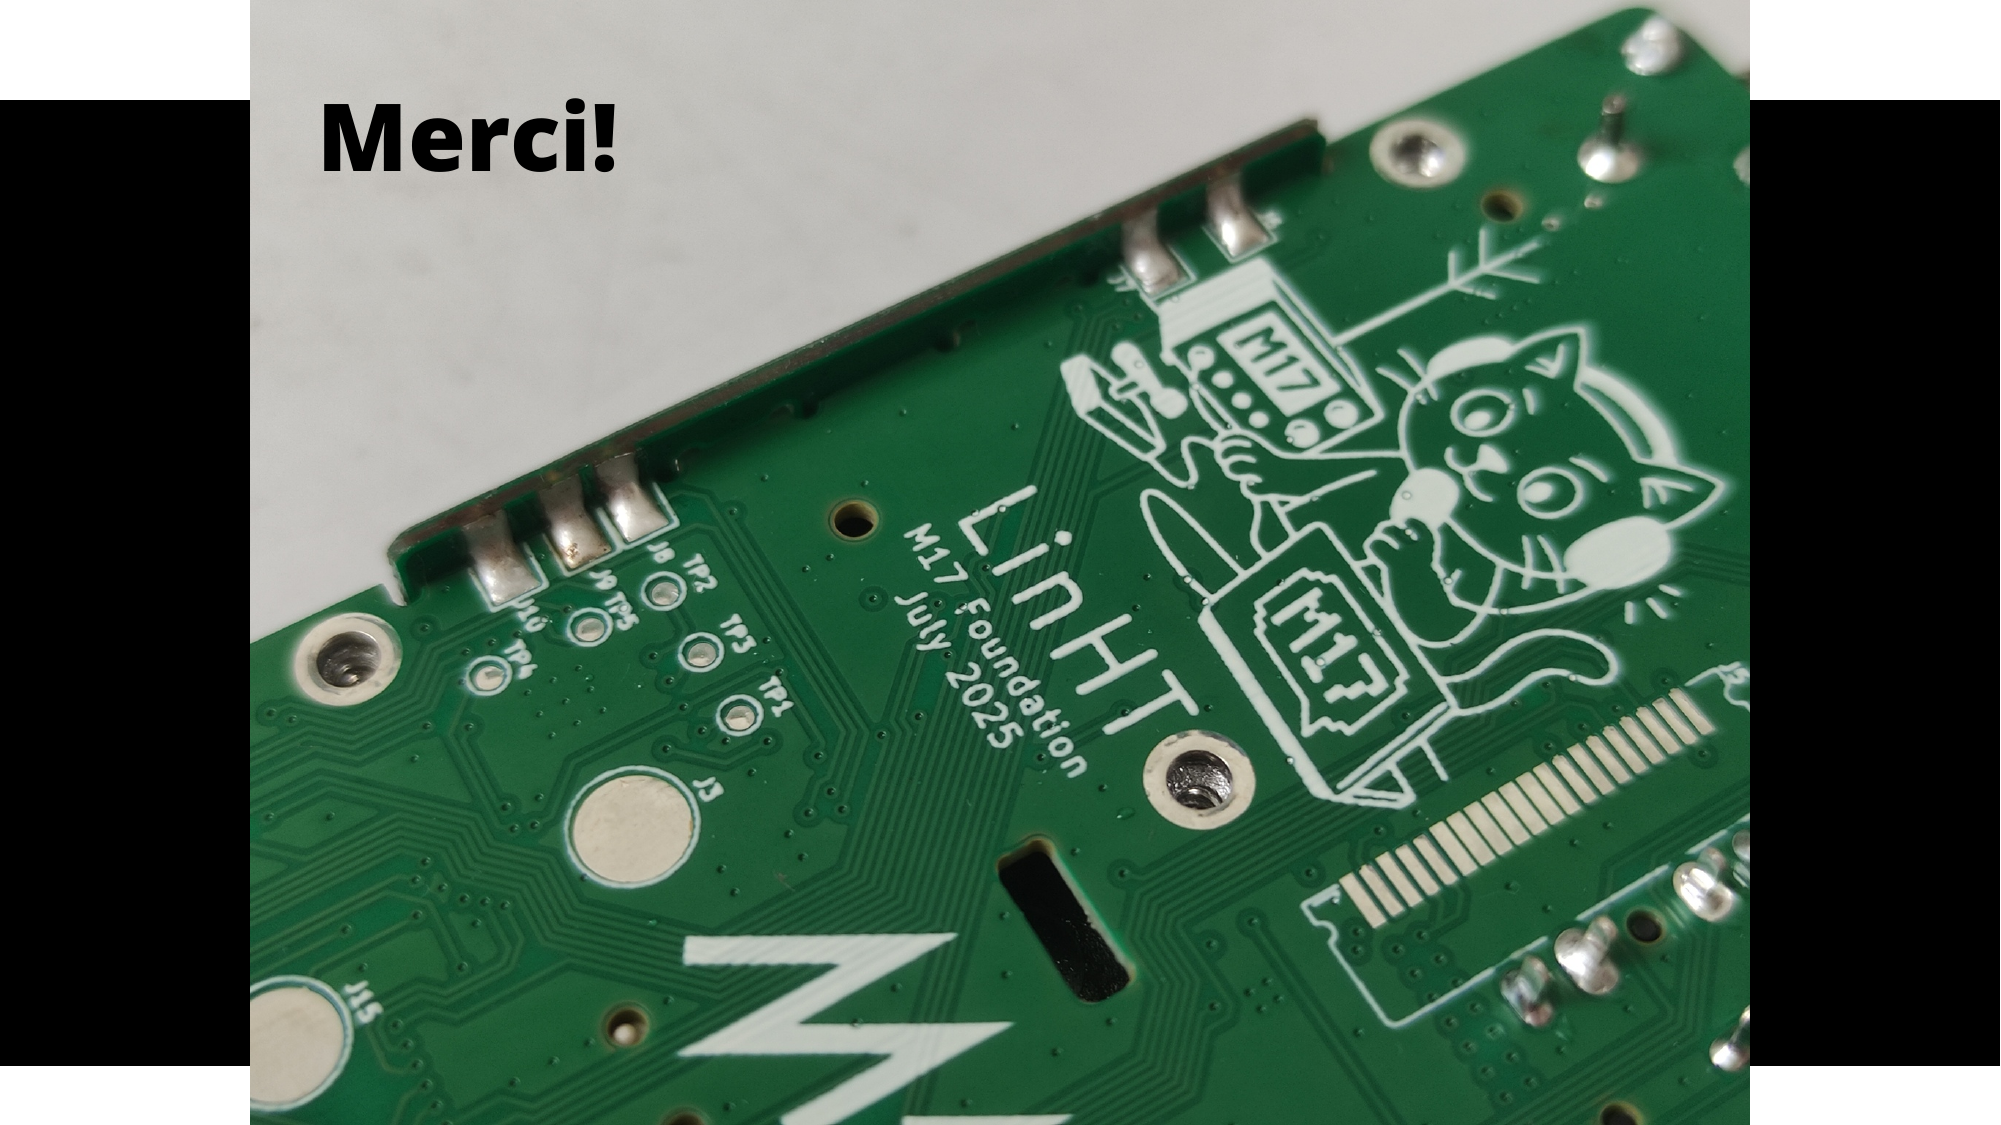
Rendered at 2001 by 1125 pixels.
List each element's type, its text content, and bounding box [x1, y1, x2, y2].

text_box Merci! [317, 71, 1441, 204]
picture [250, 0, 1750, 1125]
